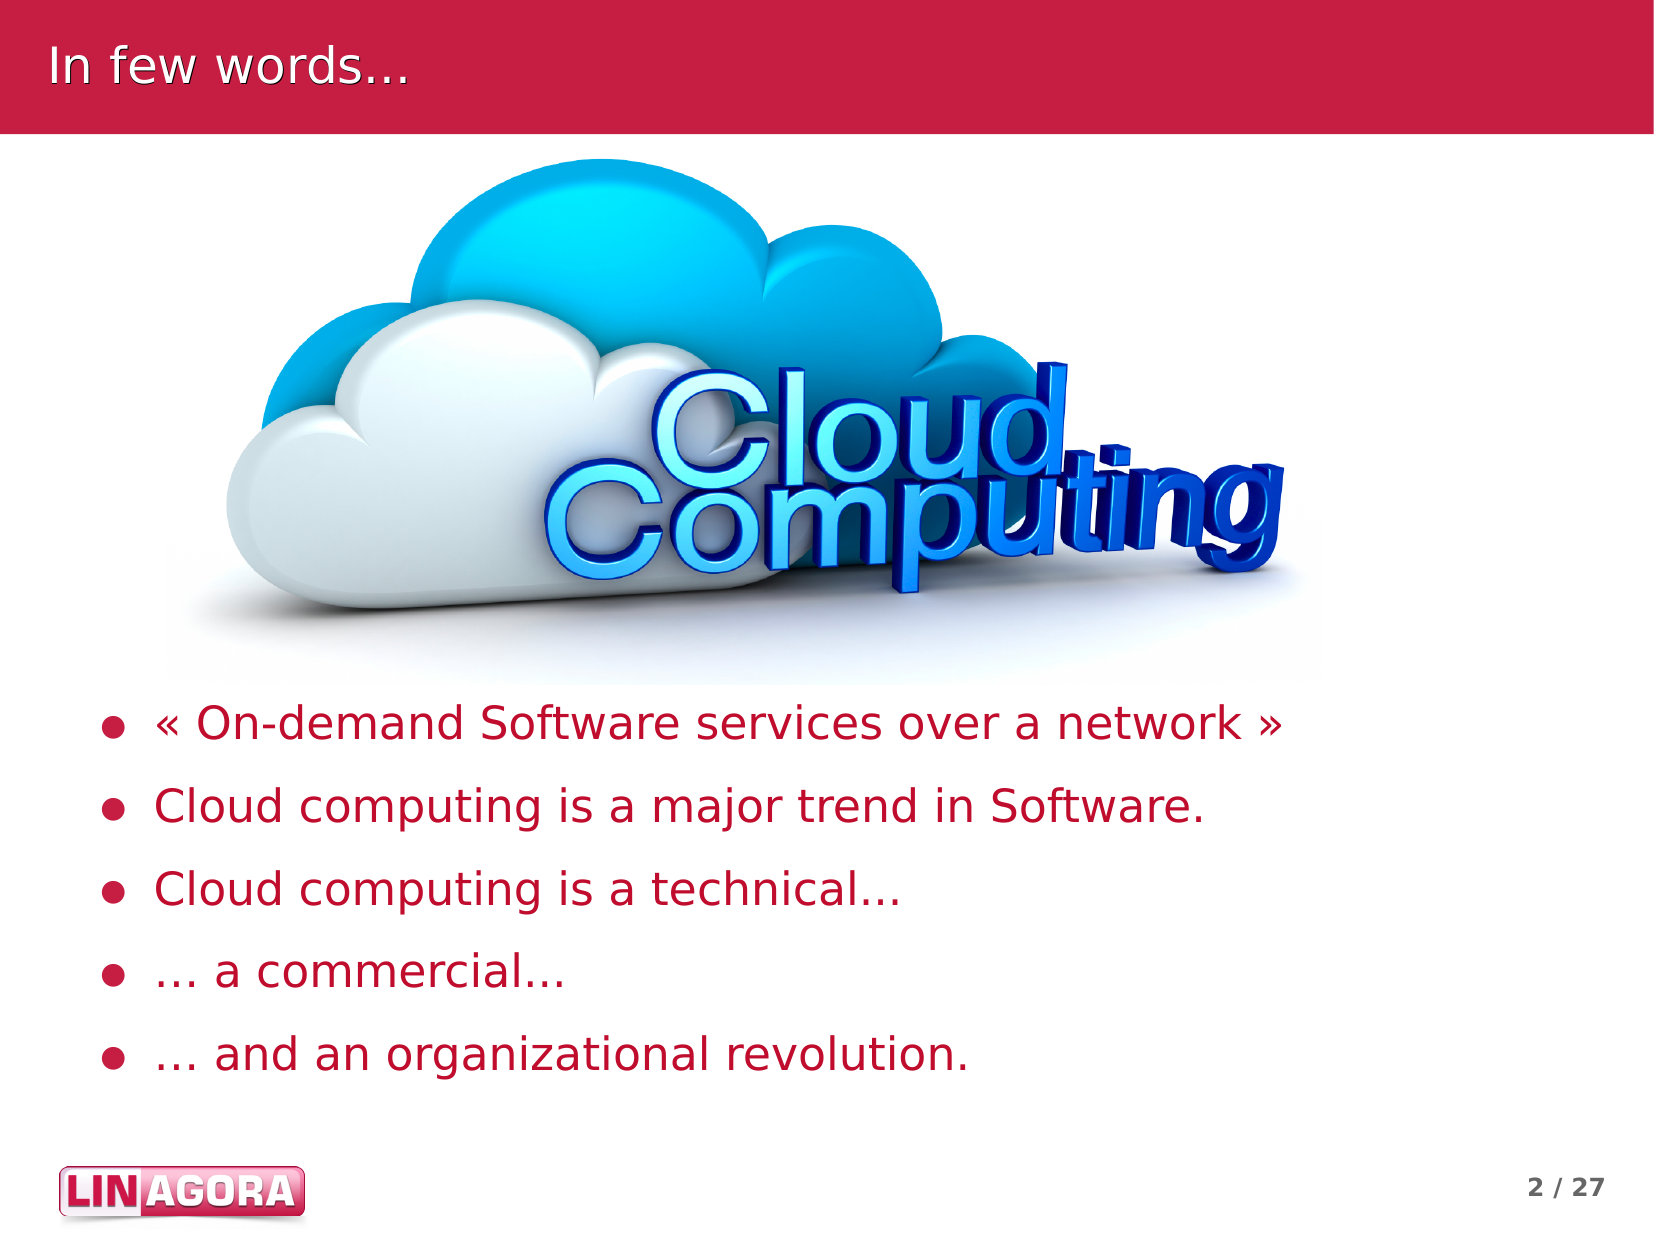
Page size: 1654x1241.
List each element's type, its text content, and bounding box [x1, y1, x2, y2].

title In few words... [47, 7, 1624, 126]
picture [59, 1166, 308, 1229]
picture [165, 153, 1323, 686]
list « On-demand Software services over a network » Cloud computing is a major trend in Software. Cloud computing is a technical... … a commercial... … and an organizational revolution. [82, 696, 1571, 1134]
